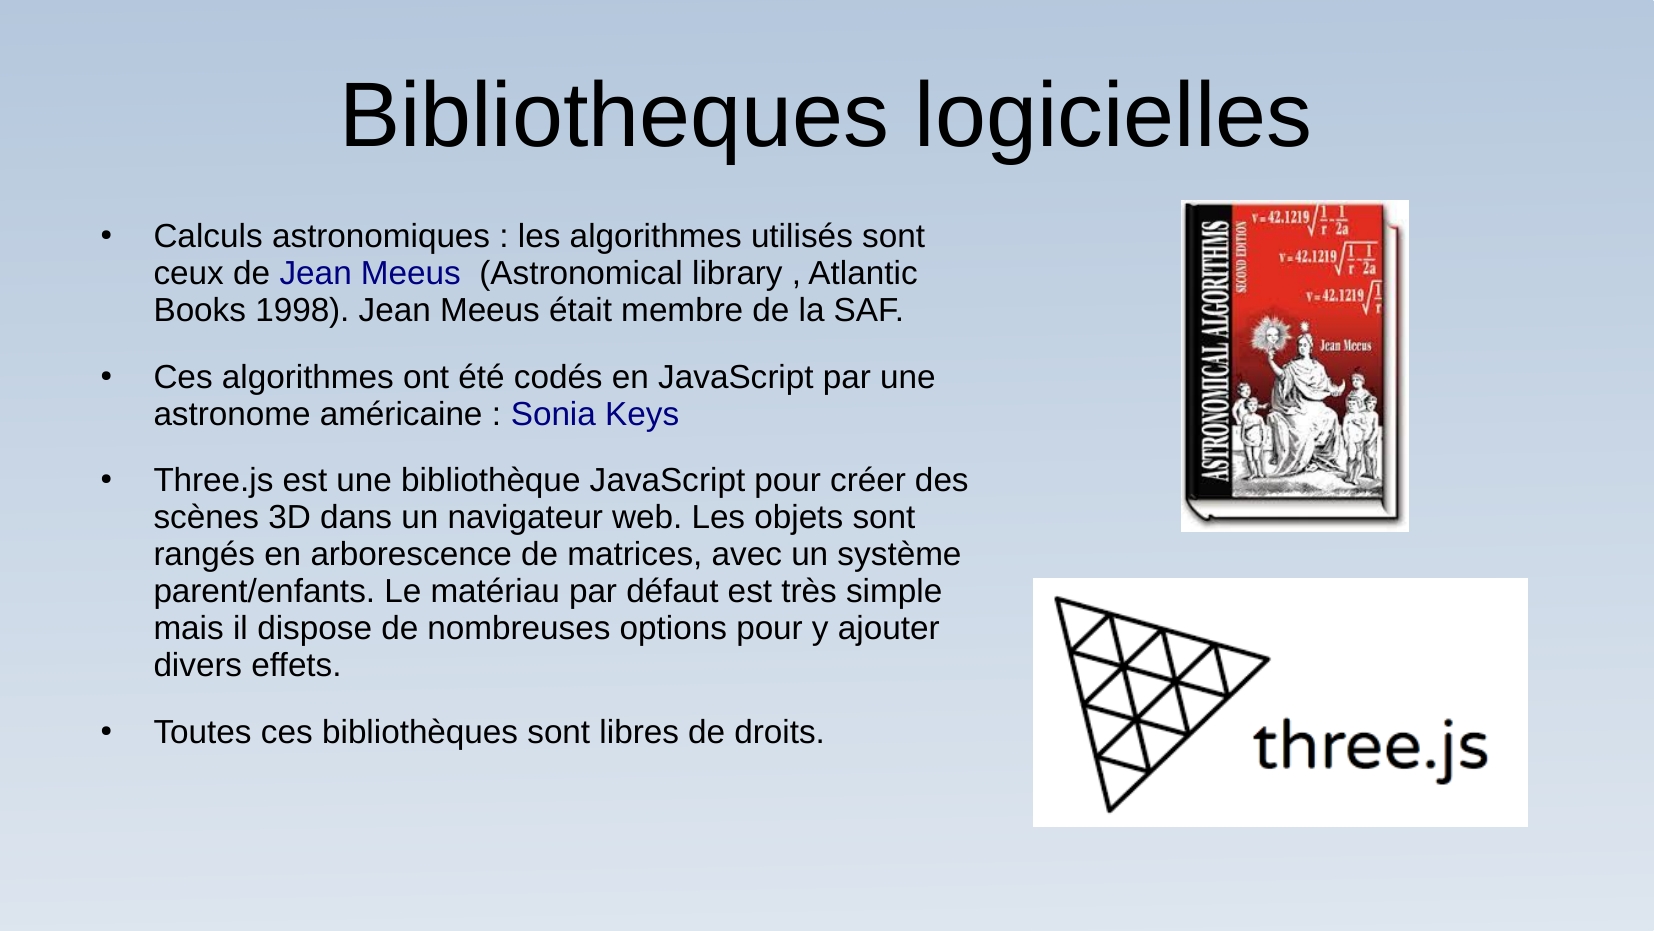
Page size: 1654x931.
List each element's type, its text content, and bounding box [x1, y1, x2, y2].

list Calculs astronomiques : les algorithmes utilisés sont ceux de Jean Meeus (Astronomical library , Atlantic Books 1998). Jean Meeus était membre de la SAF. Ces algorithmes ont été codés en JavaScript par une astronome américaine : Sonia Keys Three.js est une bibliothèque JavaScript pour créer des scènes 3D dans un navigateur web. Les objets sont rangés en arborescence de matrices, avec un système parent/enfants. Le matériau par défaut est très simple mais il dispose de nombreuses options pour y ajouter divers effets. Toutes ces bibliothèques sont libres de droits. [82, 217, 975, 798]
title Bibliotheques logicielles [82, 37, 1571, 193]
picture [1181, 200, 1409, 532]
picture [1033, 578, 1528, 827]
